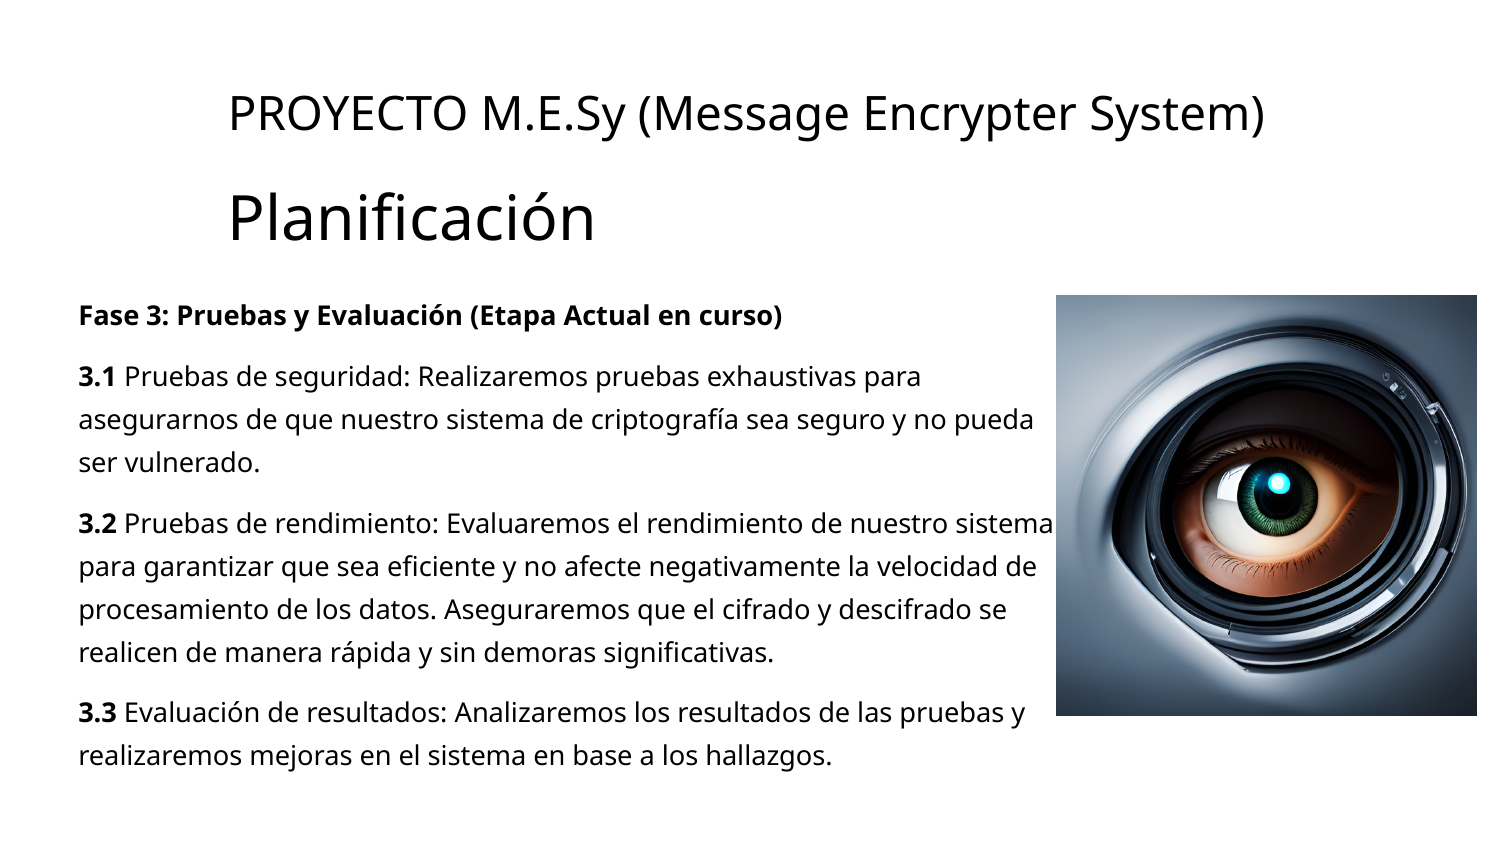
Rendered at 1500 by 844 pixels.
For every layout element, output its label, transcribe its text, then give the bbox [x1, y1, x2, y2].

list Fase 3: Pruebas y Evaluación (Etapa Actual en curso) 3.1 Pruebas de seguridad: Realizaremos pruebas exhaustivas para asegurarnos de que nuestro sistema de criptografía sea seguro y no pueda ser vulnerado. 3.2 Pruebas de rendimiento: Evaluaremos el rendimiento de nuestro sistema para garantizar que sea eficiente y no afecte negativamente la velocidad de procesamiento de los datos. Aseguraremos que el cifrado y descifrado se realicen de manera rápida y sin demoras significativas. 3.3 Evaluación de resultados: Analizaremos los resultados de las pruebas y realizaremos mejoras en el sistema en base a los hallazgos. [63, 276, 1077, 794]
picture [1056, 295, 1477, 716]
title PROYECTO M.E.Sy (Message Encrypter System) [212, 64, 1368, 158]
title Planificación [212, 158, 1368, 309]
